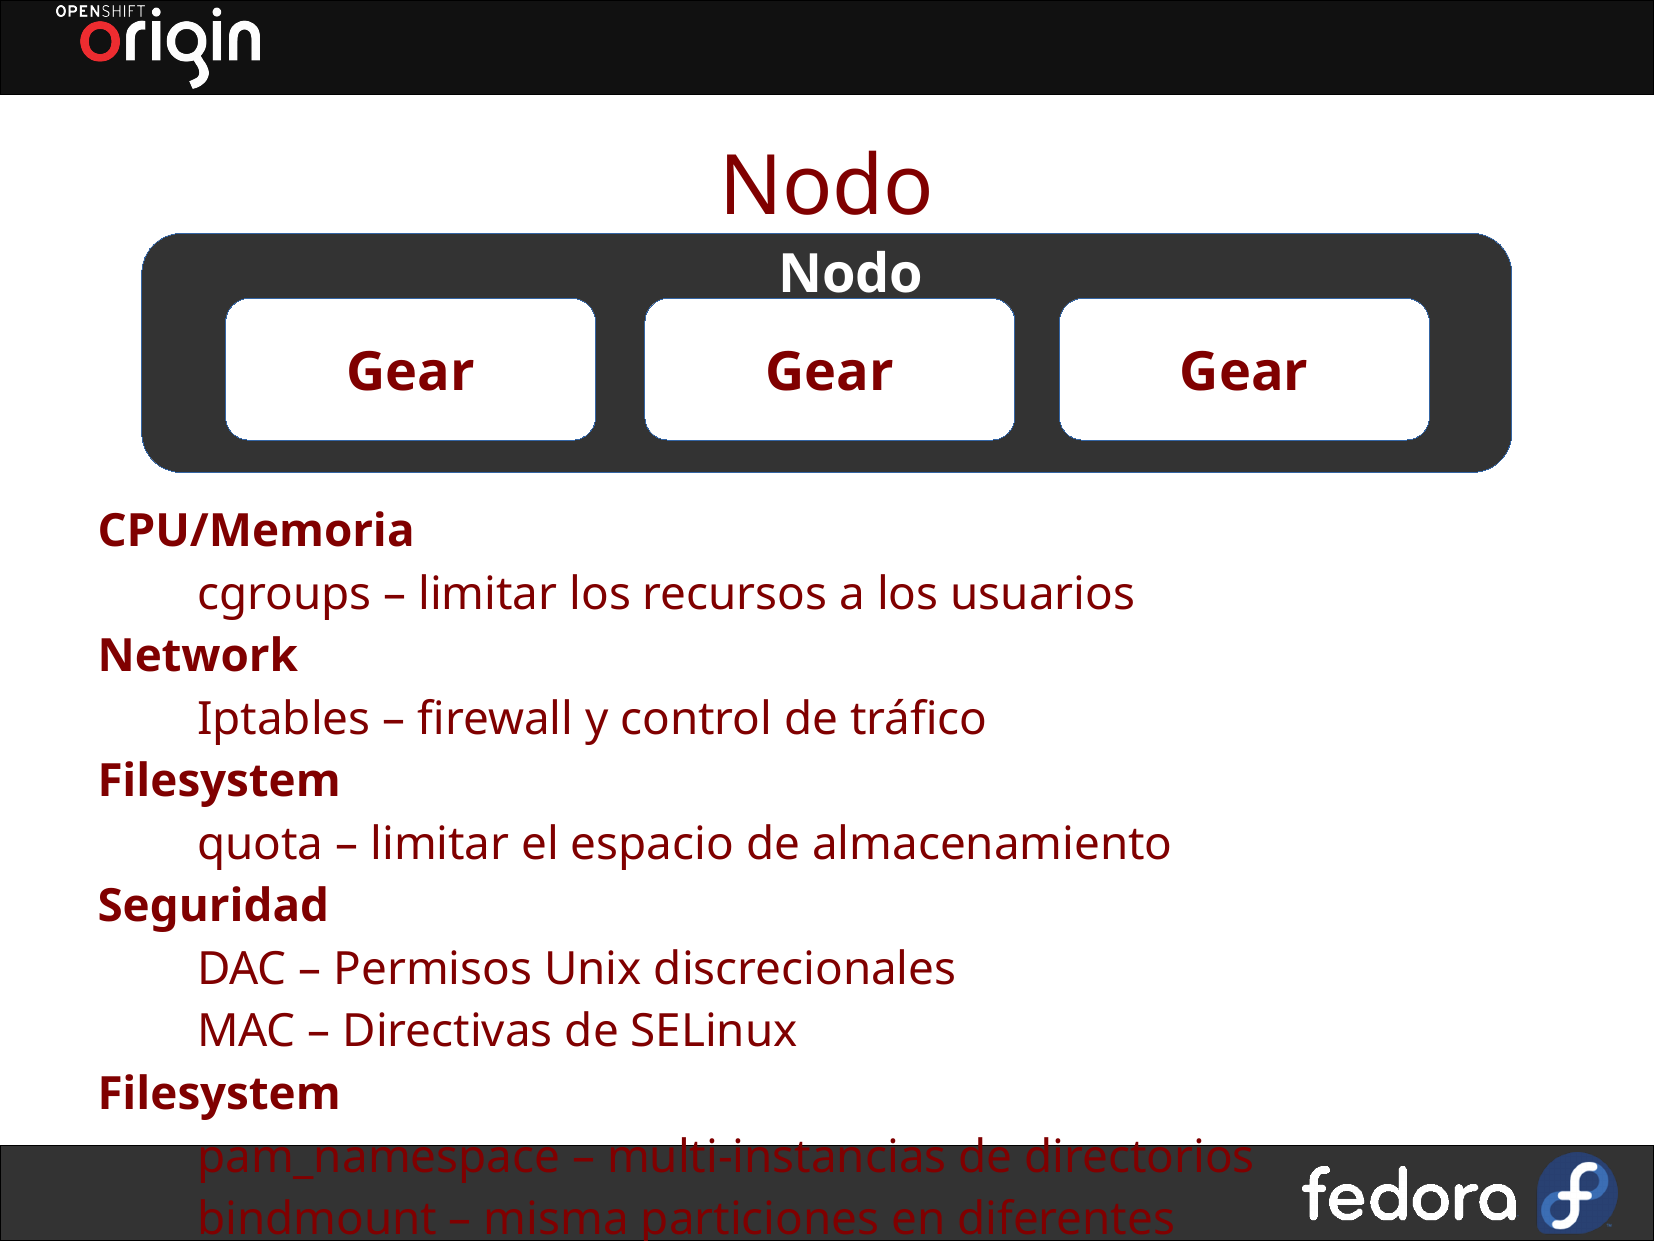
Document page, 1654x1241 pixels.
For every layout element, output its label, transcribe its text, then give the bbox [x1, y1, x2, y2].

text_box Gear [225, 298, 596, 441]
text_box CPU/Memoria cgroups – limitar los recursos a los usuarios Network Iptables – firewall y control de tráfico Filesystem quota – limitar el espacio de almacenamiento Seguridad DAC – Permisos Unix discrecionales MAC – Directivas de SELinux Filesystem pam_namespace – multi-instancias de directorios bindmount – misma particiones en diferentes ubicaciones [82, 490, 1453, 1145]
text_box Gear [1059, 298, 1430, 441]
picture [1299, 1151, 1619, 1235]
text_box Nodo [763, 227, 934, 306]
text_box [141, 233, 1512, 473]
text_box Gear [644, 298, 1015, 441]
picture [56, 5, 260, 89]
title Nodo [82, 78, 1571, 287]
